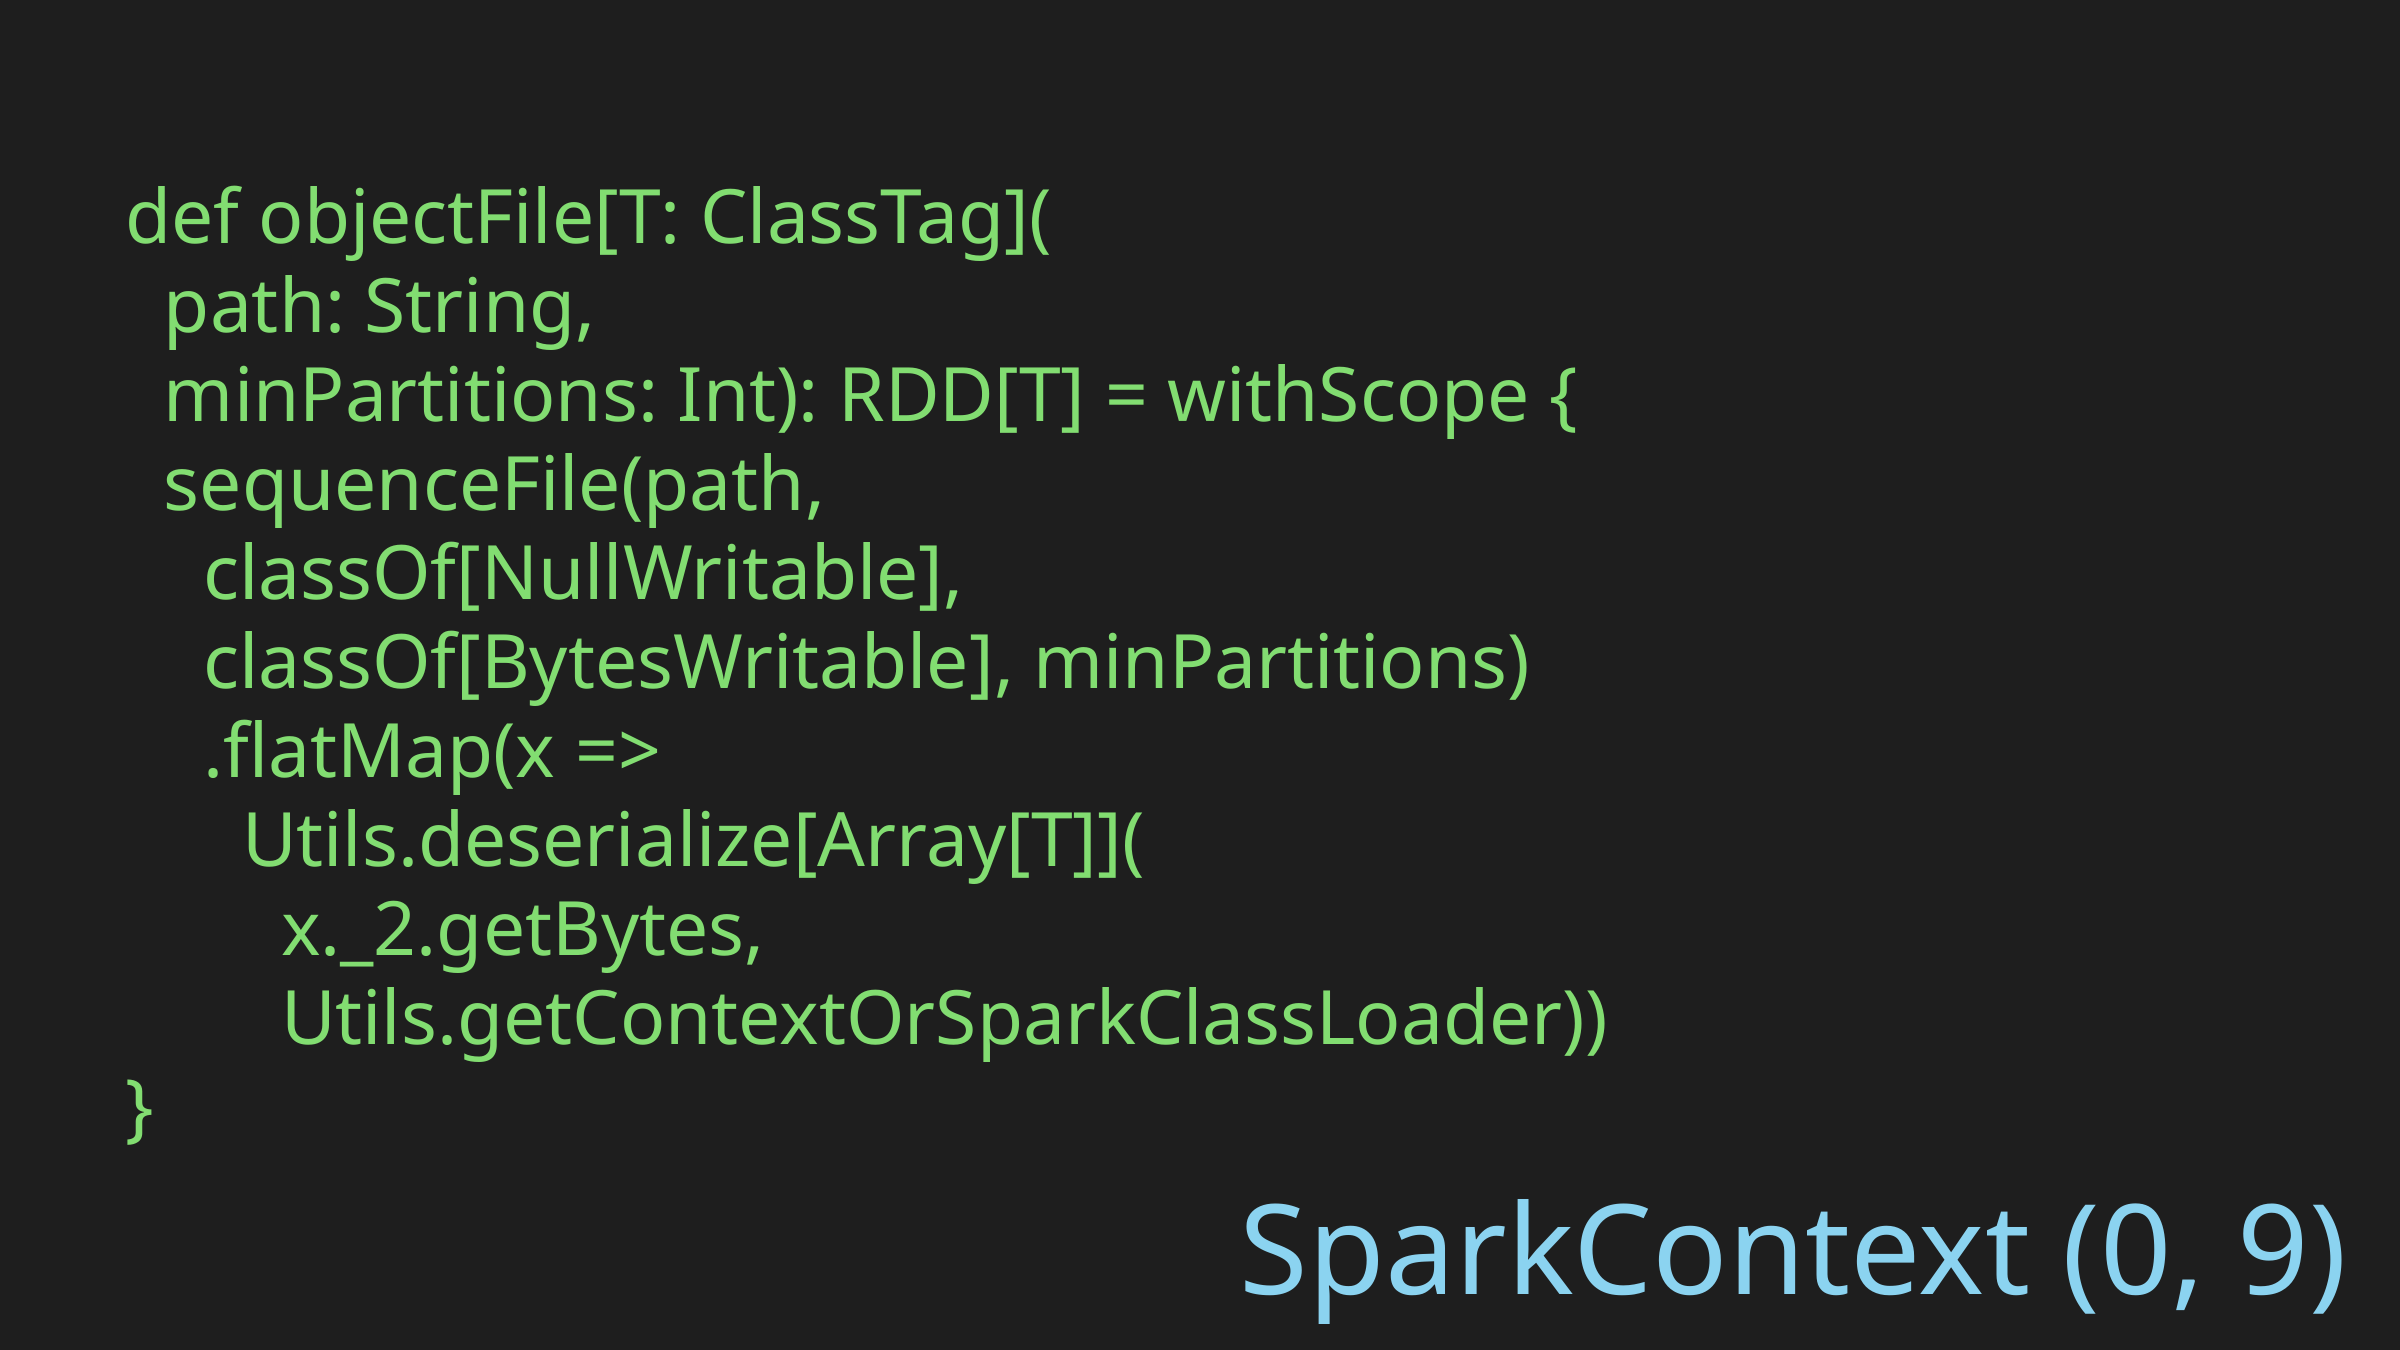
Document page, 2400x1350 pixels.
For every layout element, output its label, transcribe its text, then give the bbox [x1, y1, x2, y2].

text_box def objectFile[T: ClassTag]( path: String, minPartitions: Int): RDD[T] = withScope { sequenceFile(path, classOf[NullWritable], classOf[BytesWritable], minPartitions) .flatMap(x => Utils.deserialize[Array[T]]( x._2.getBytes, Utils.getContextOrSparkClassLoader)) } [125, 182, 2271, 1201]
text_box SparkContext (0, 9) [1033, 1162, 2363, 1328]
